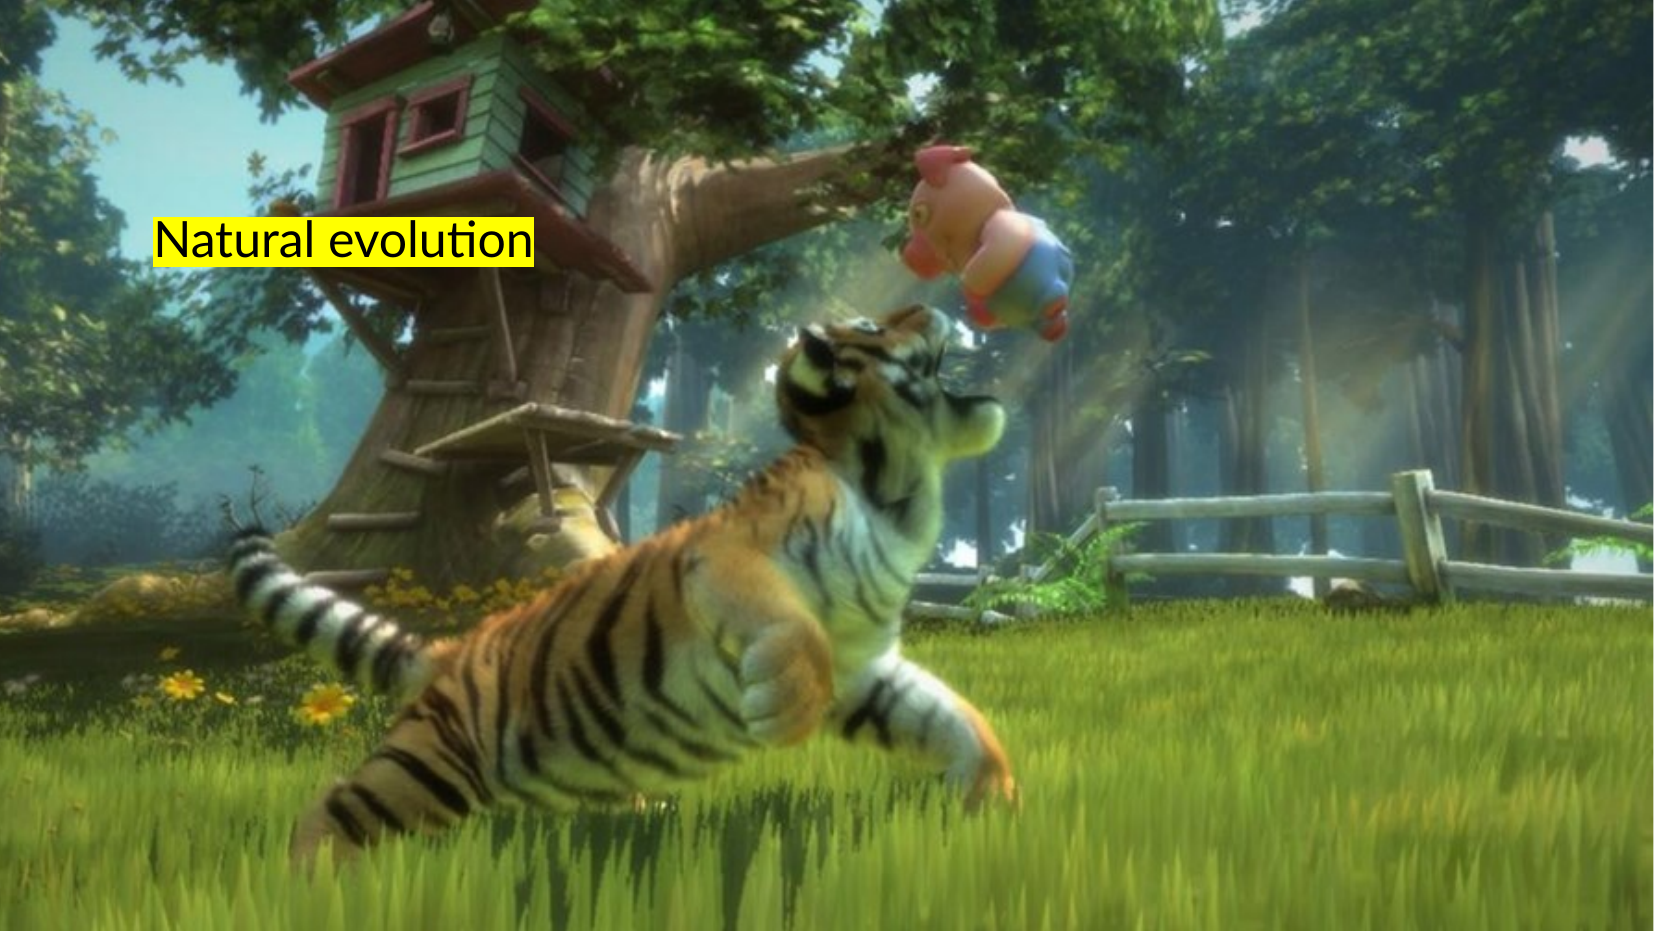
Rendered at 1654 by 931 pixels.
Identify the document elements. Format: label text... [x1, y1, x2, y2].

picture [0, 0, 1654, 931]
list Natural evolution [82, 217, 1571, 839]
